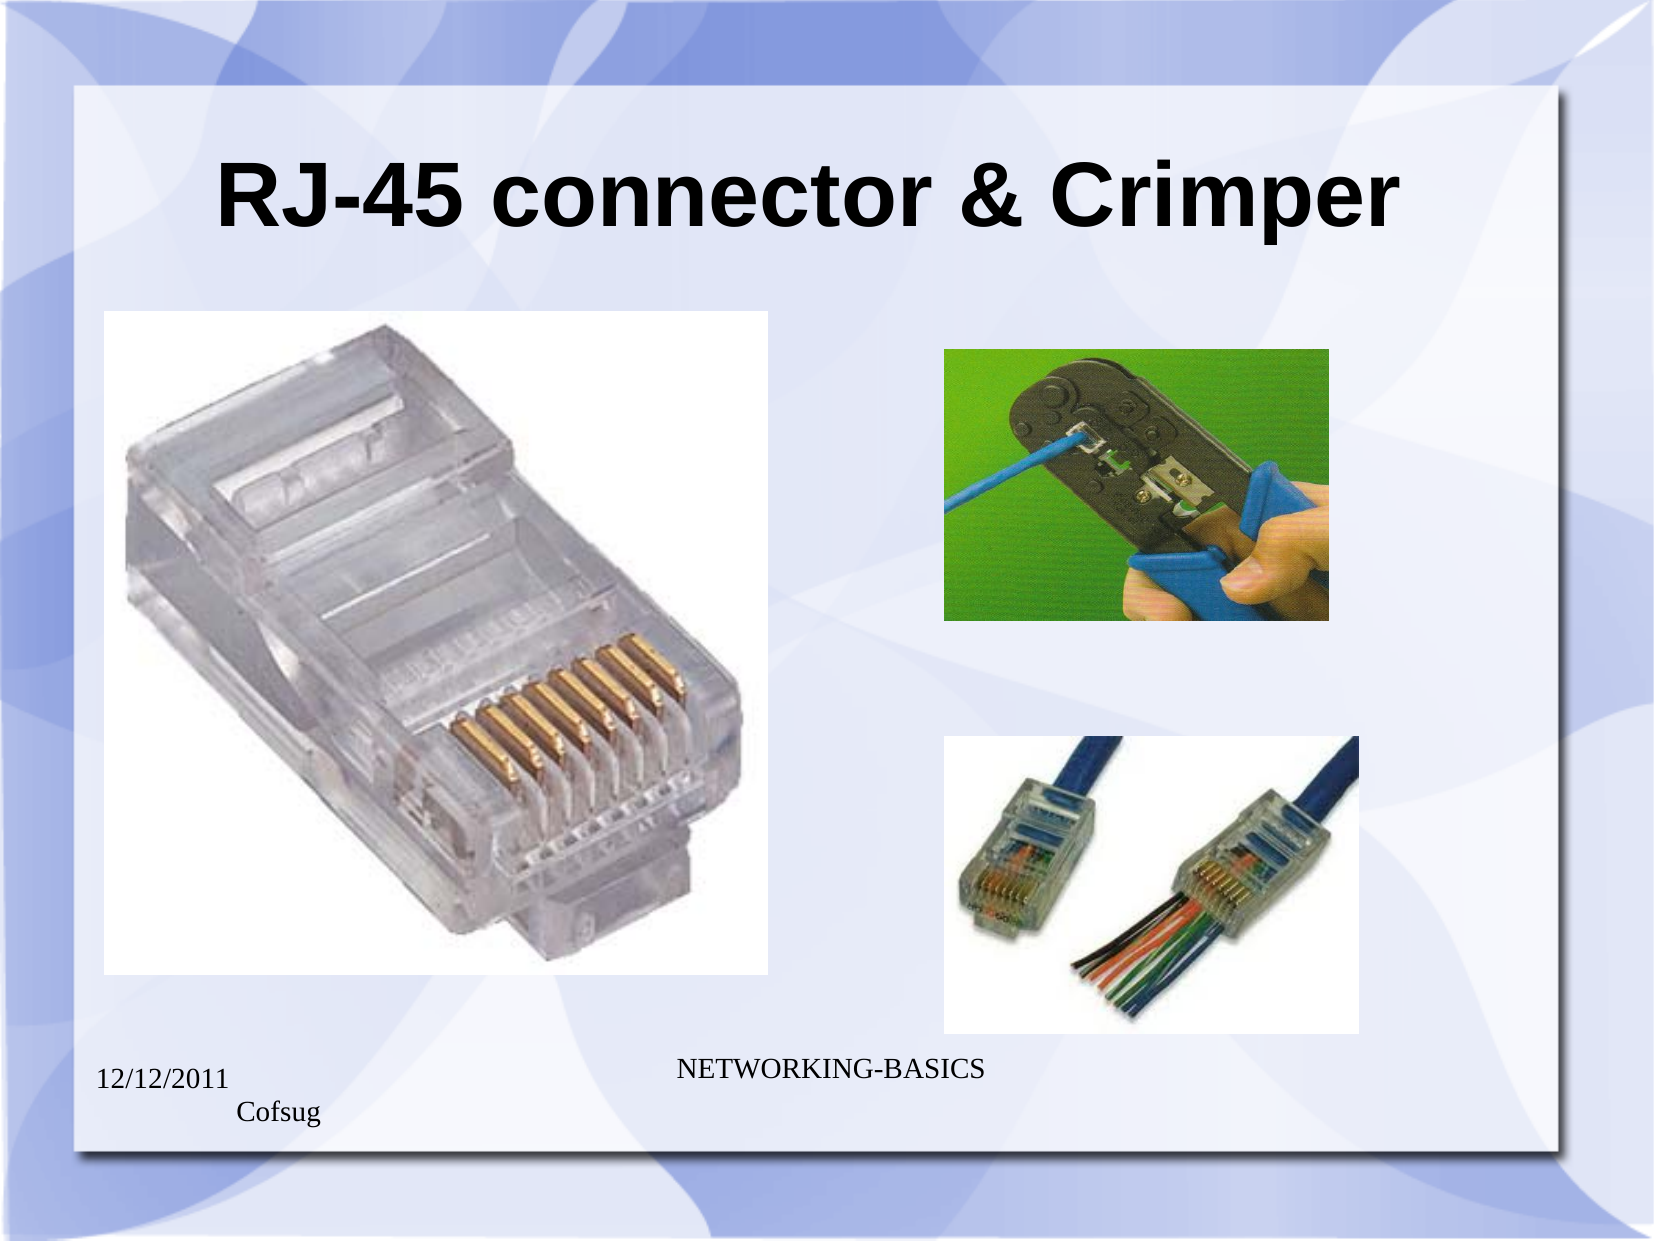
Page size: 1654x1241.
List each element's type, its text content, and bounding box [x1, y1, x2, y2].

title RJ-45 connector & Crimper [82, 90, 1536, 298]
picture [0, 0, 1654, 1241]
